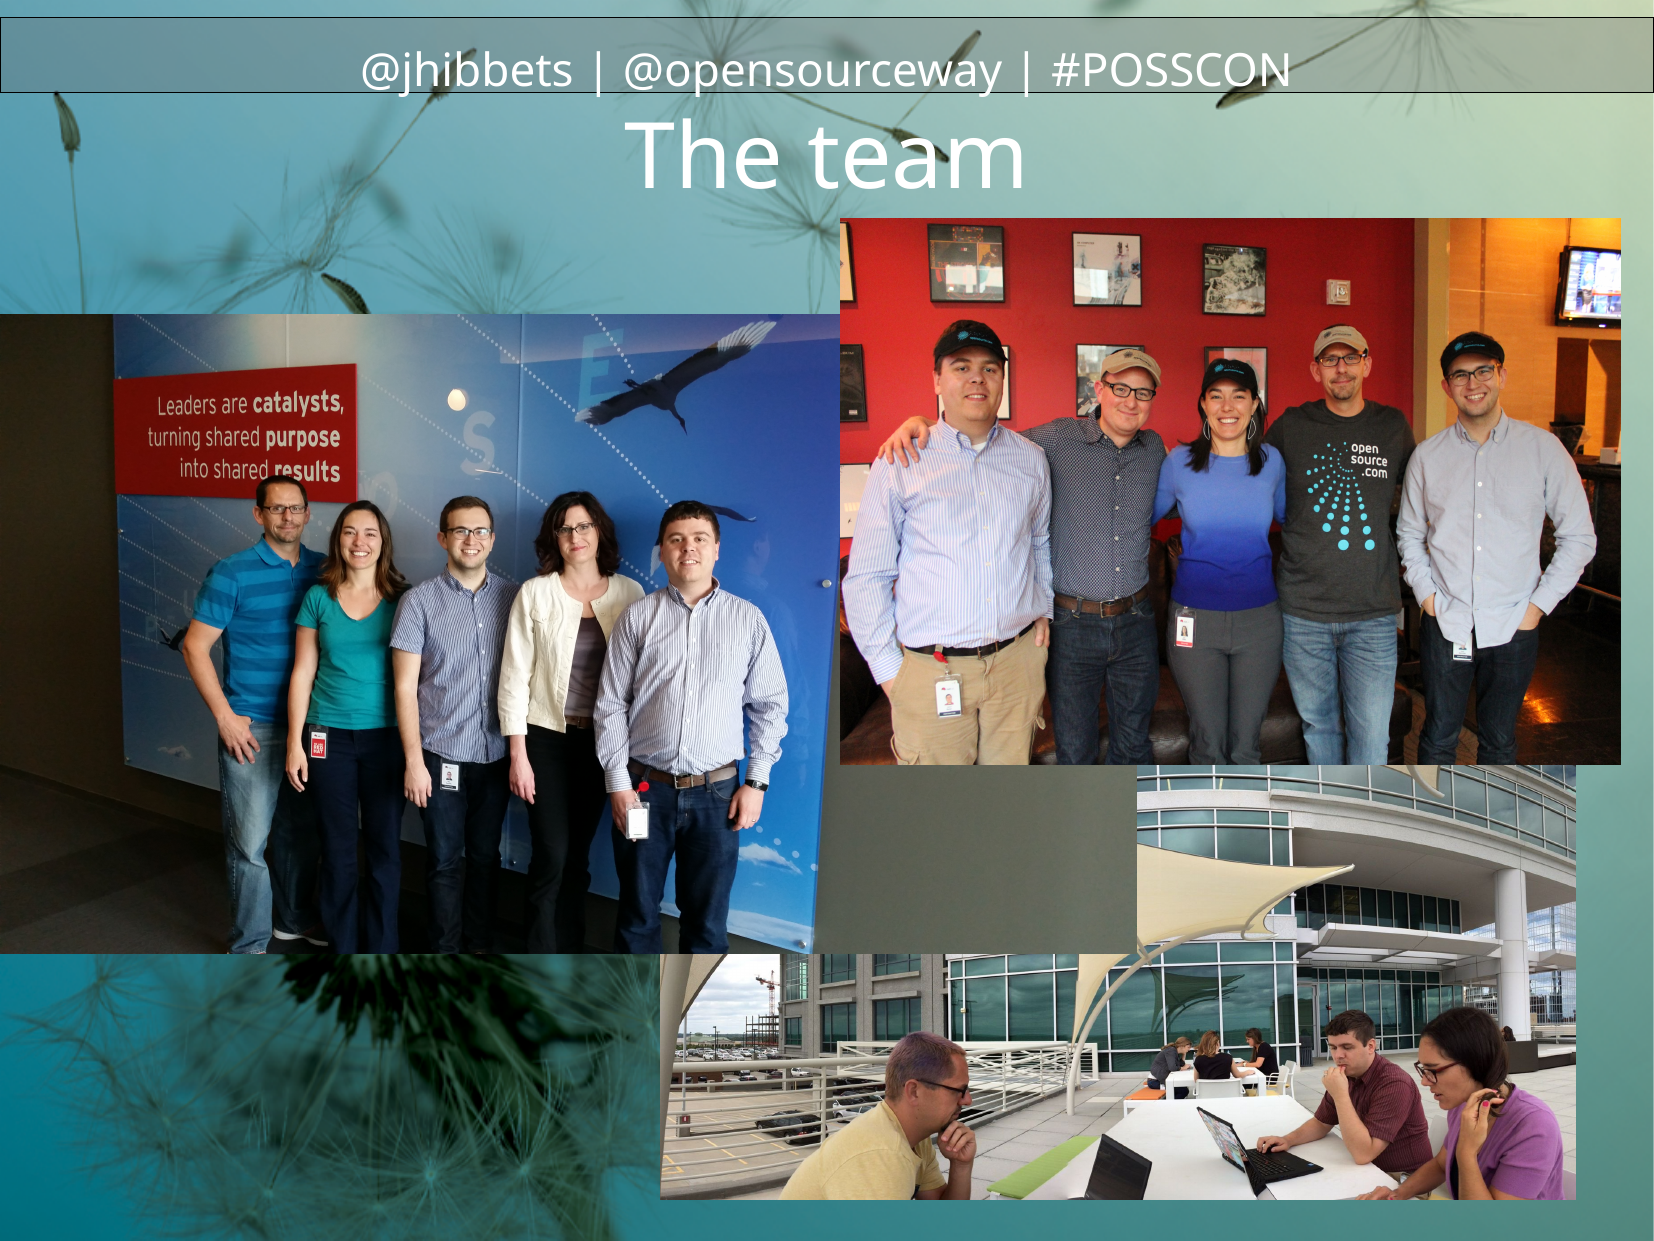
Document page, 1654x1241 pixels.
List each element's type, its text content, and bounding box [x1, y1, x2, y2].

picture [0, 93, 1654, 1241]
picture [0, 0, 1654, 17]
title The team [82, 49, 1571, 257]
